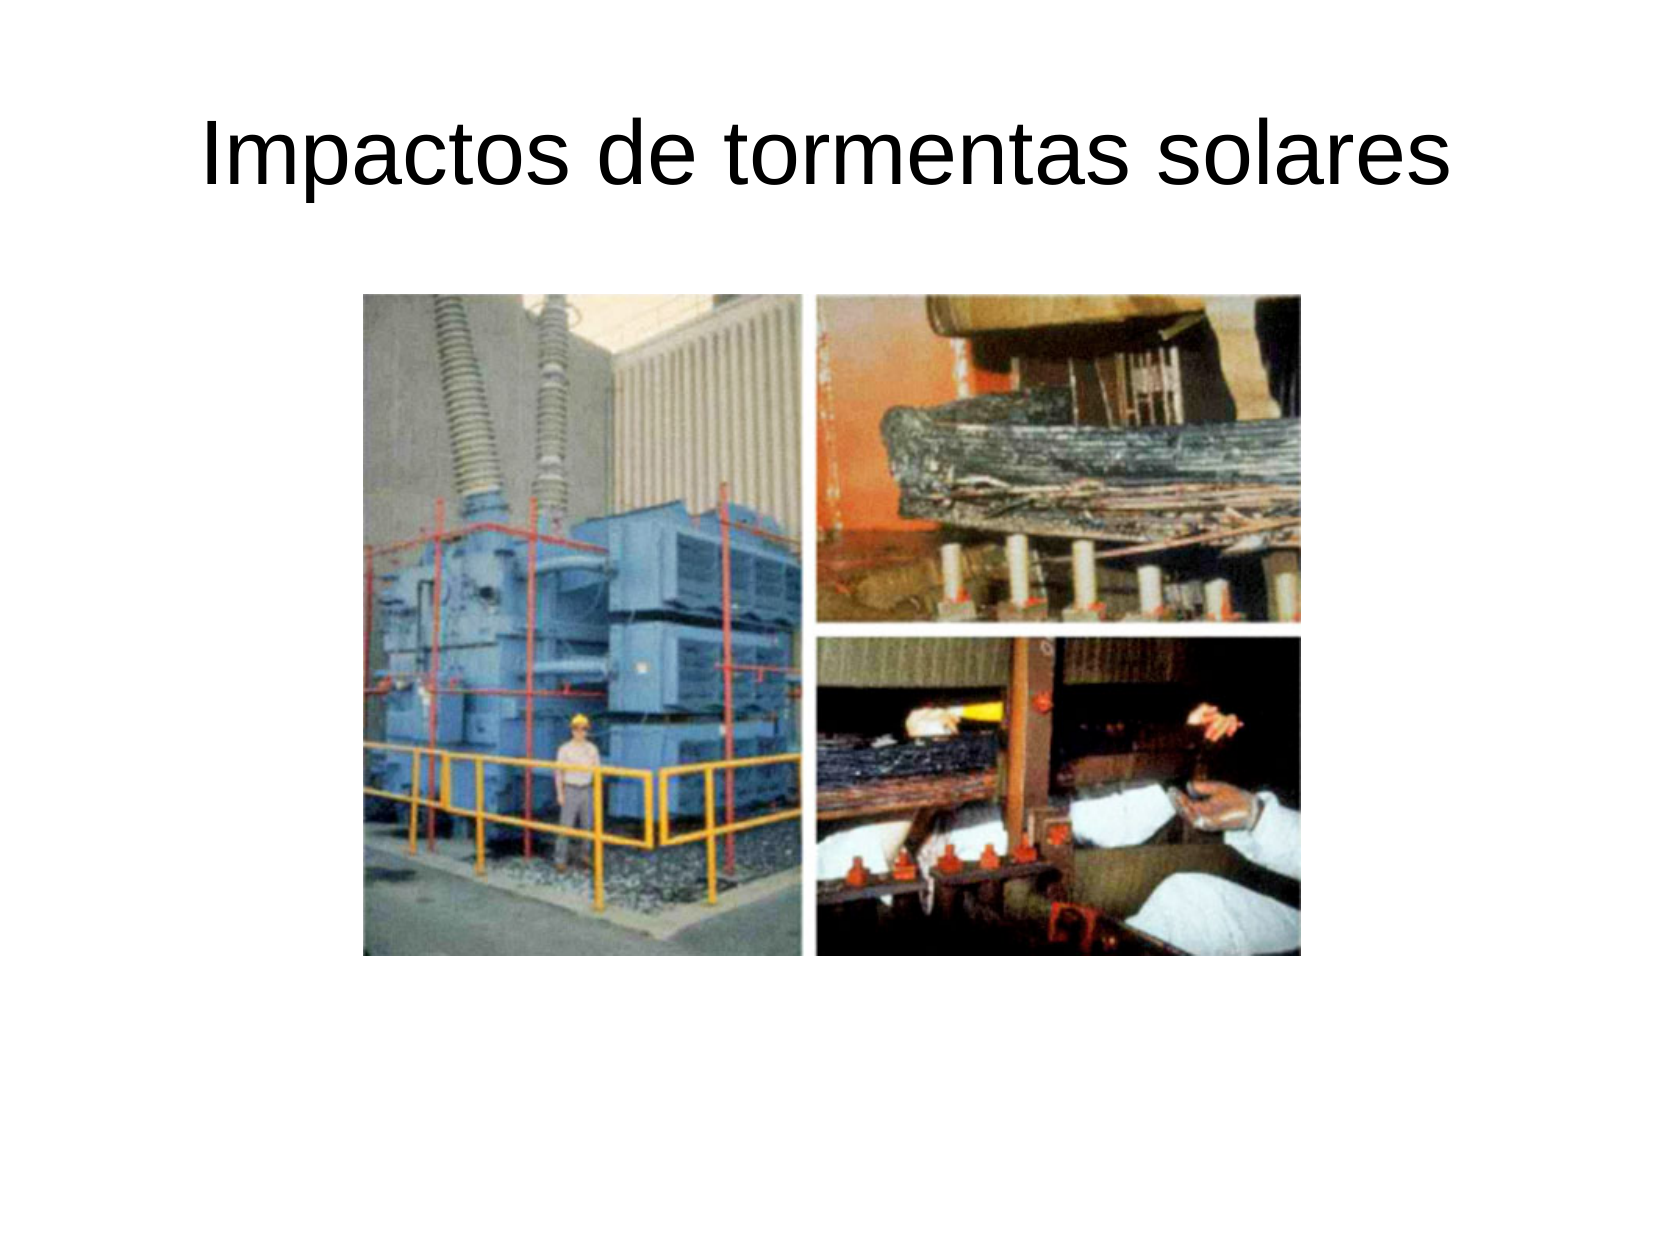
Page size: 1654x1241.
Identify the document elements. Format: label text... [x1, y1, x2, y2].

picture [363, 294, 1301, 956]
title Impactos de tormentas solares [82, 49, 1571, 257]
